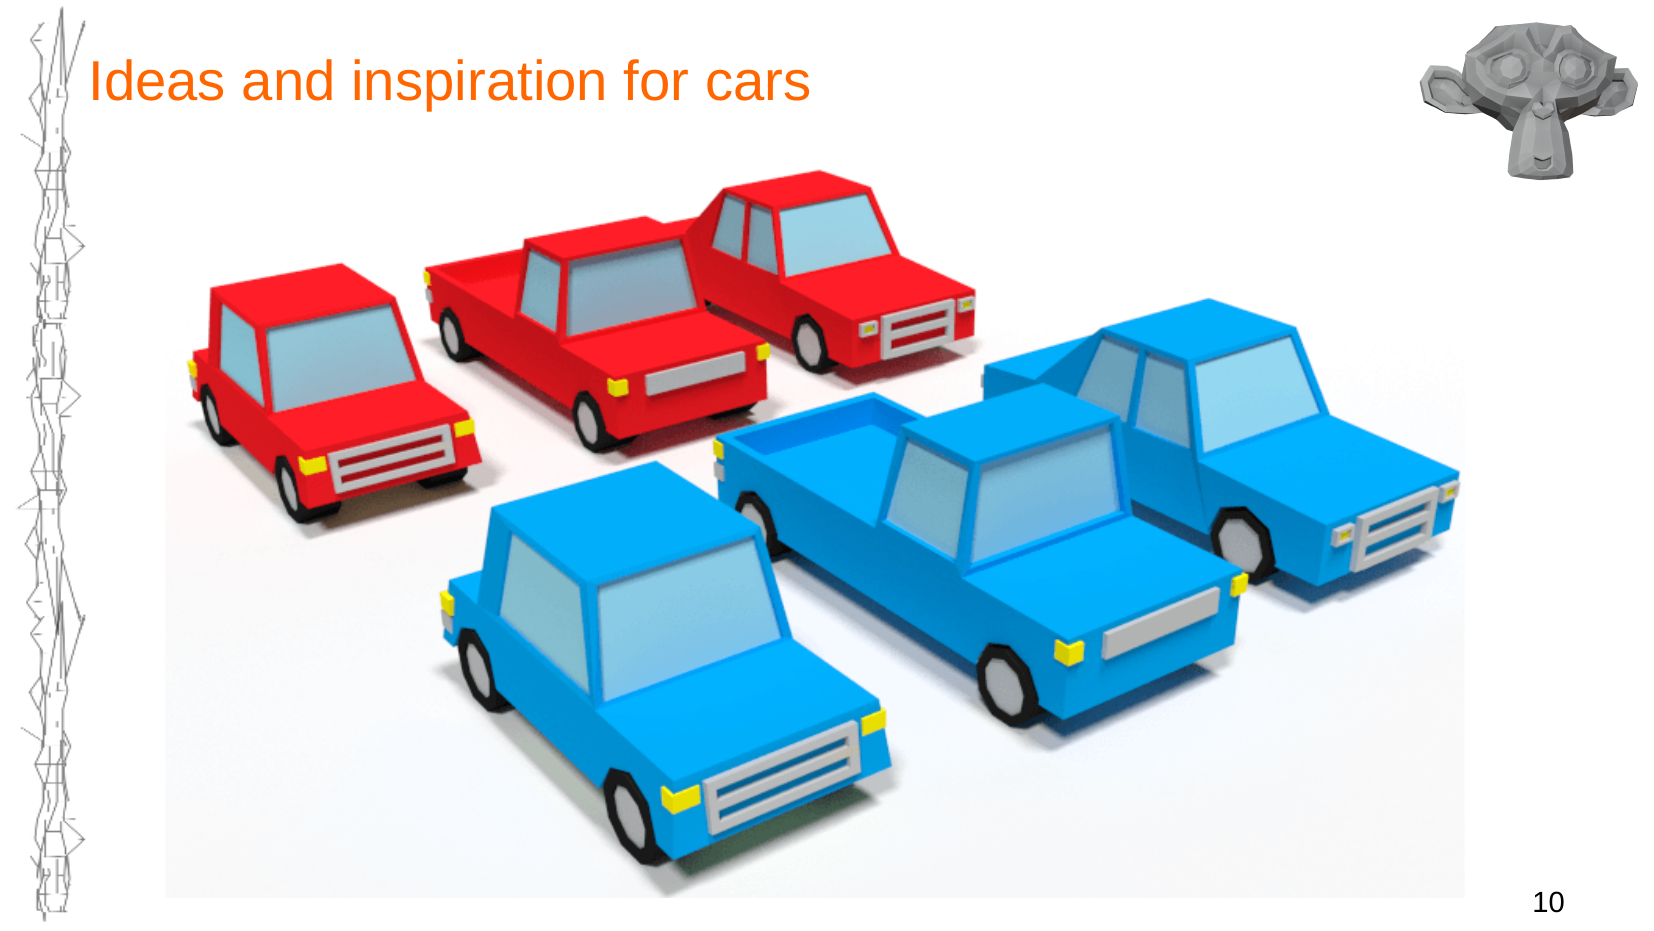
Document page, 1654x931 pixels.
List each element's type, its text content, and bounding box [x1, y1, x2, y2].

picture [165, 11, 1645, 898]
title Ideas and inspiration for cars [88, 29, 1447, 133]
